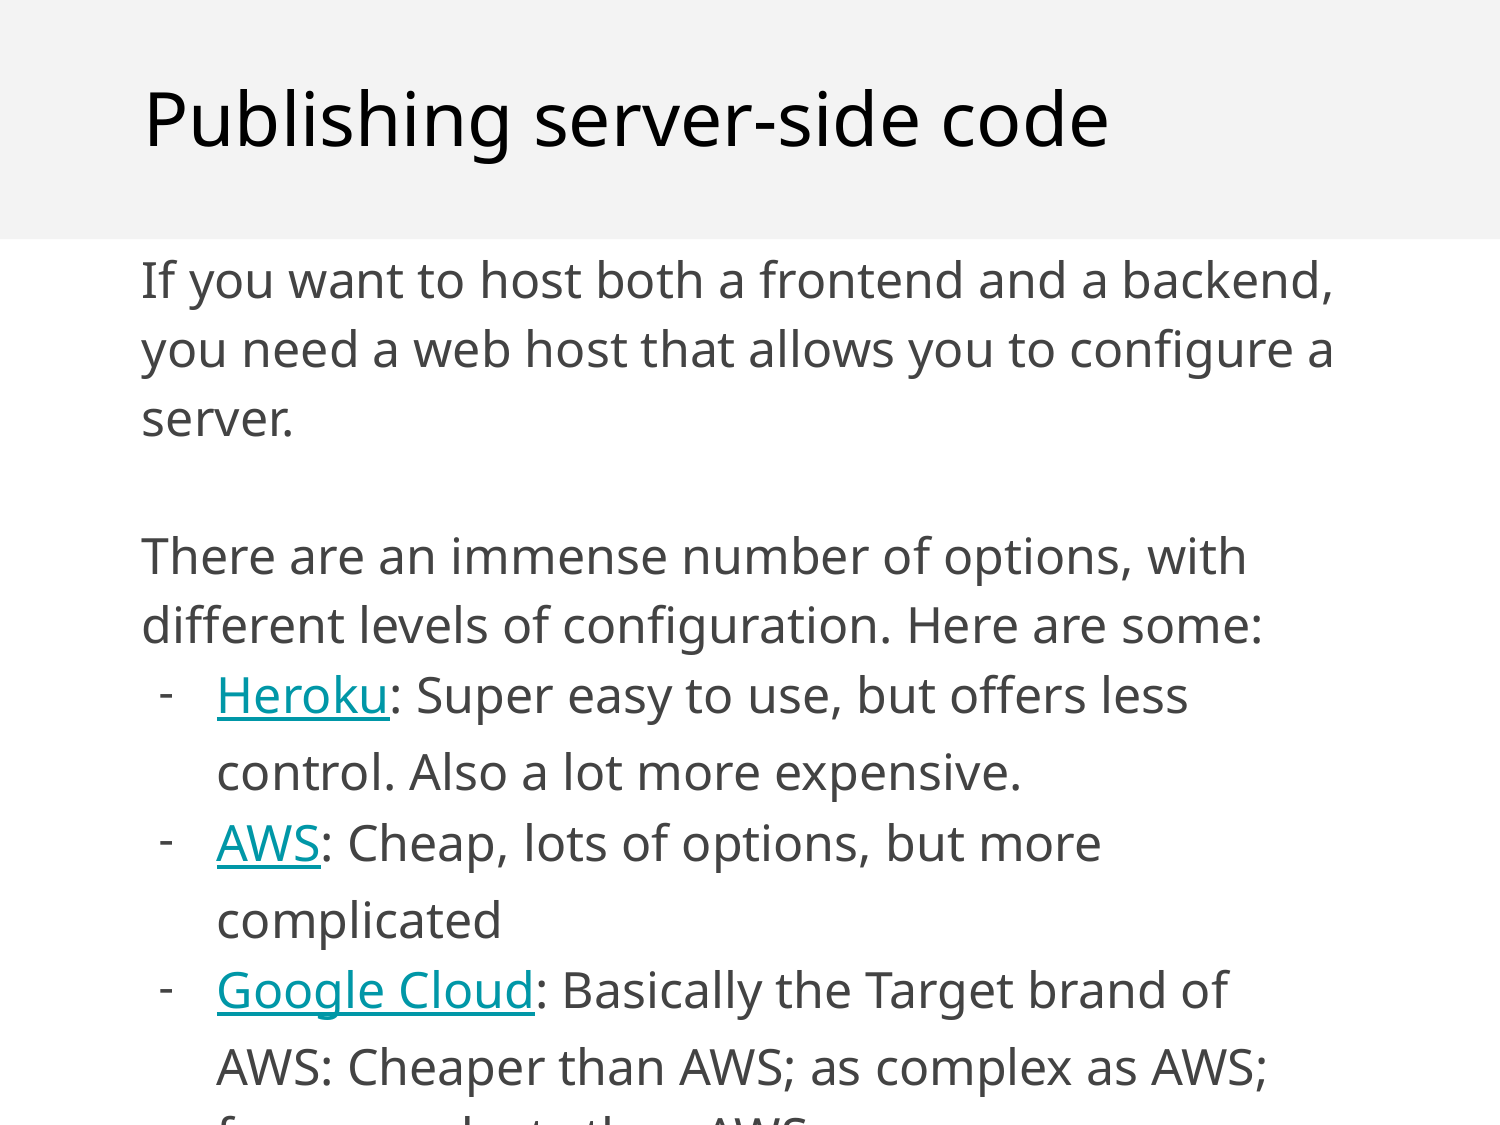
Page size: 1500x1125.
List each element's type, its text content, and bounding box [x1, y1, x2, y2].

list If you want to host both a frontend and a backend, you need a web host that allows you to configure a server. There are an immense number of options, with different levels of configuration. Here are some: Heroku: Super easy to use, but offers less control. Also a lot more expensive. AWS: Cheap, lots of options, but more complicated Google Cloud: Basically the Target brand of AWS: Cheaper than AWS; as complex as AWS; fewer products than AWS [126, 224, 1371, 972]
title Publishing server-side code [128, 56, 1372, 183]
